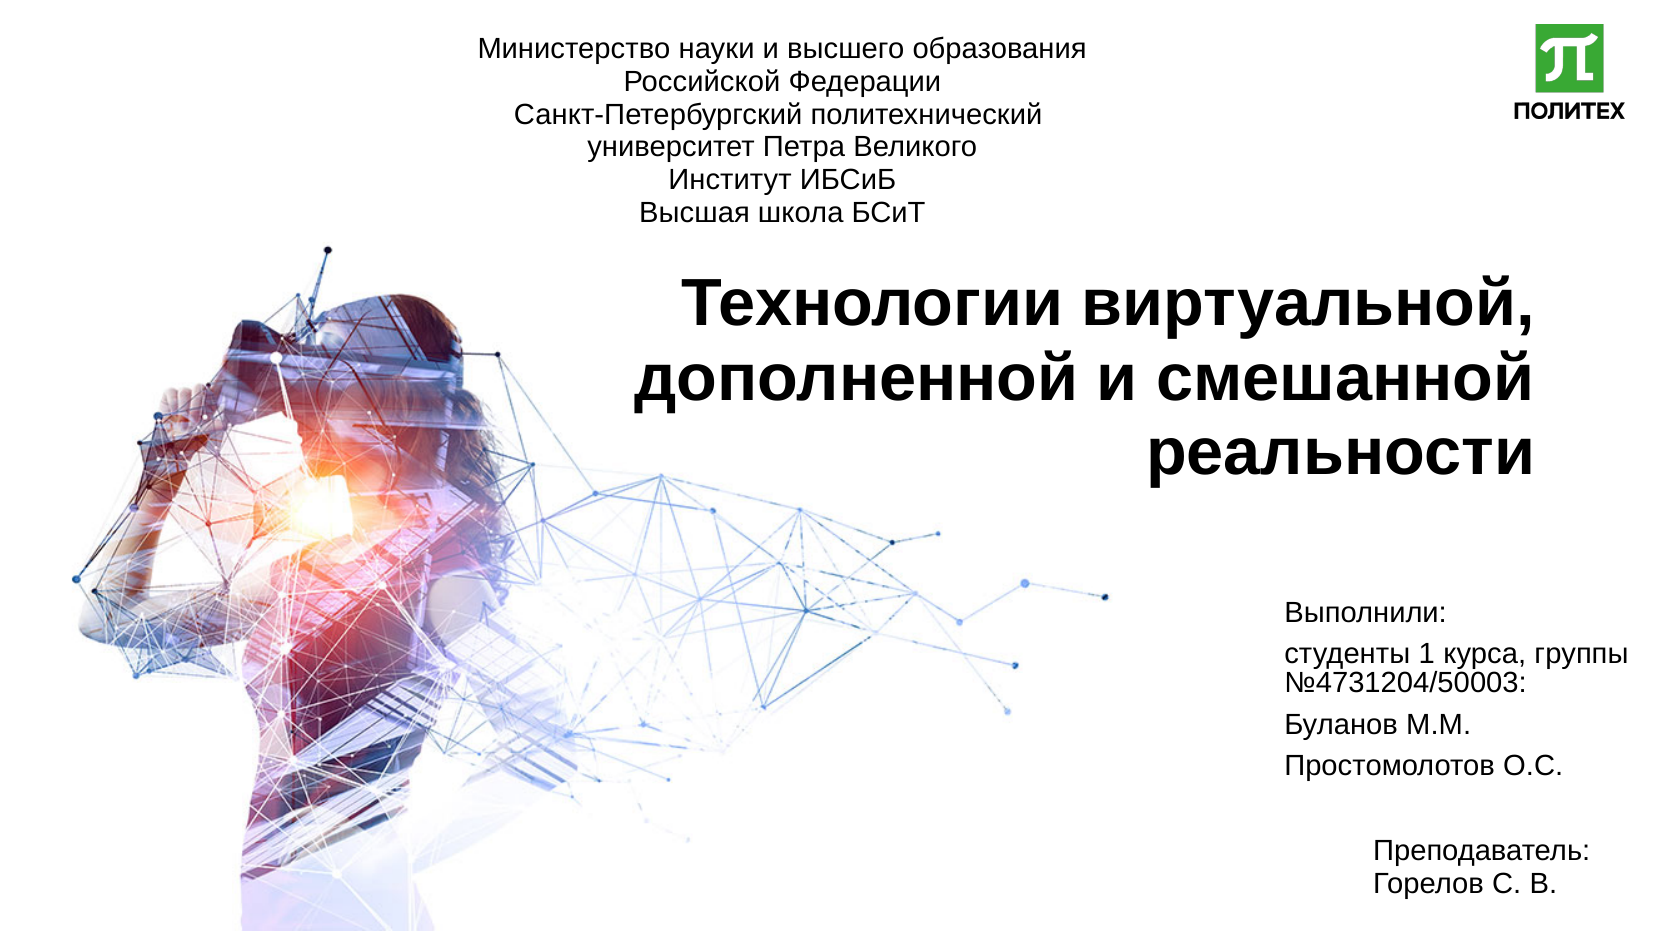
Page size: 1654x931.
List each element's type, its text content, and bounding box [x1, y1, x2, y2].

text_box Выполнили: студенты 1 курса, группы №4731204/50003: Буланов М.М. Простомолотов О.С. [1269, 591, 1654, 798]
picture [0, 192, 1298, 931]
text_box Преподаватель: Горелов С. В. [1358, 826, 1625, 916]
picture [1514, 24, 1625, 119]
text_box Министерство науки и высшего образования Российской Федерации Санкт-Петербургский политехнический университет Петра Великого Институт ИБСиБ Высшая школа БСиТ [236, 24, 1329, 237]
title Технологии виртуальной, дополненной и смешанной реальности [501, 206, 1536, 548]
